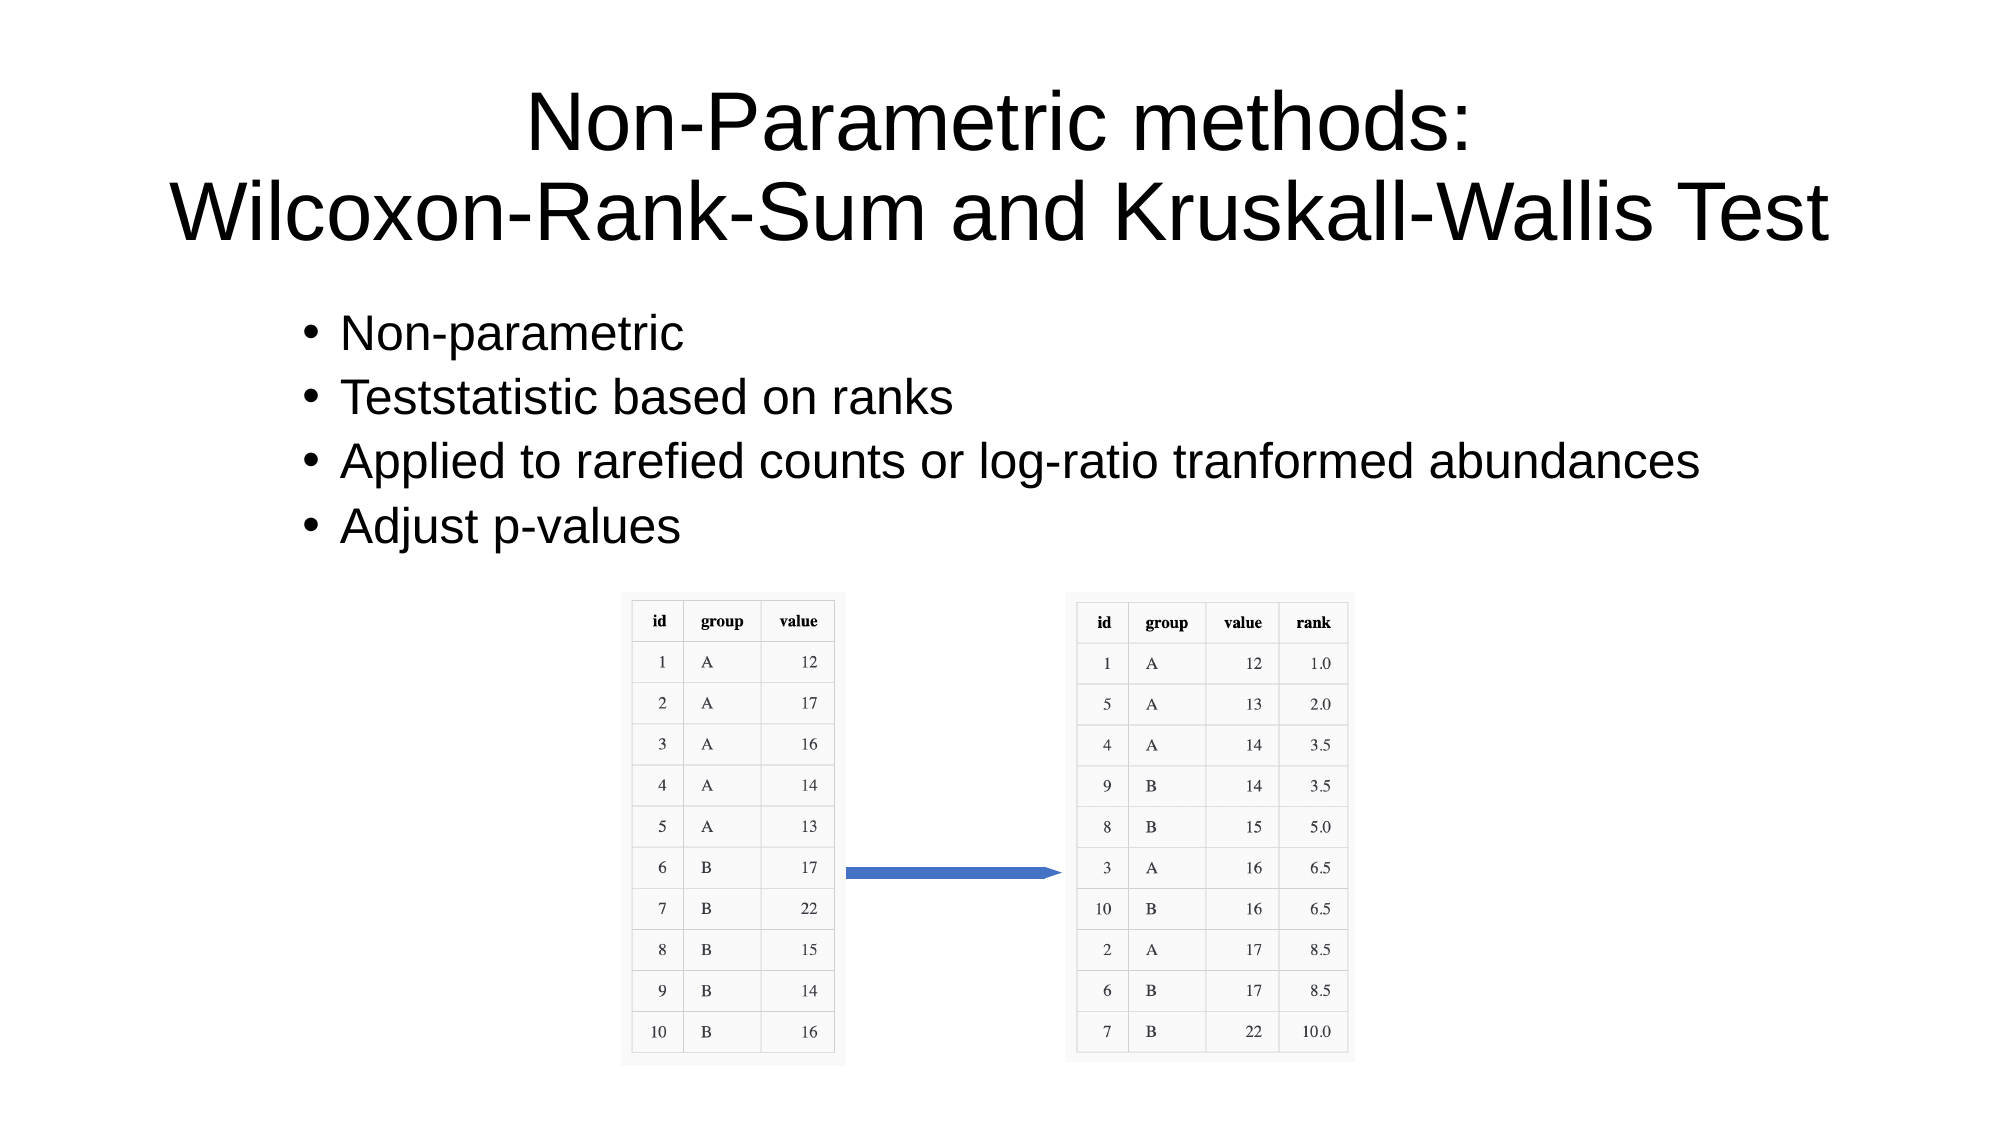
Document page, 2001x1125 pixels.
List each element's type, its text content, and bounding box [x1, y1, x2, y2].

picture [1065, 592, 1355, 1062]
list Non-parametric Teststatistic based on ranks Applied to rarefied counts or log-ratio tranformed abundances Adjust p-values [137, 299, 1863, 653]
picture [621, 592, 846, 1066]
title Non-Parametric methods: Wilcoxon-Rank-Sum and Kruskall-Wallis Test [137, 59, 1863, 278]
